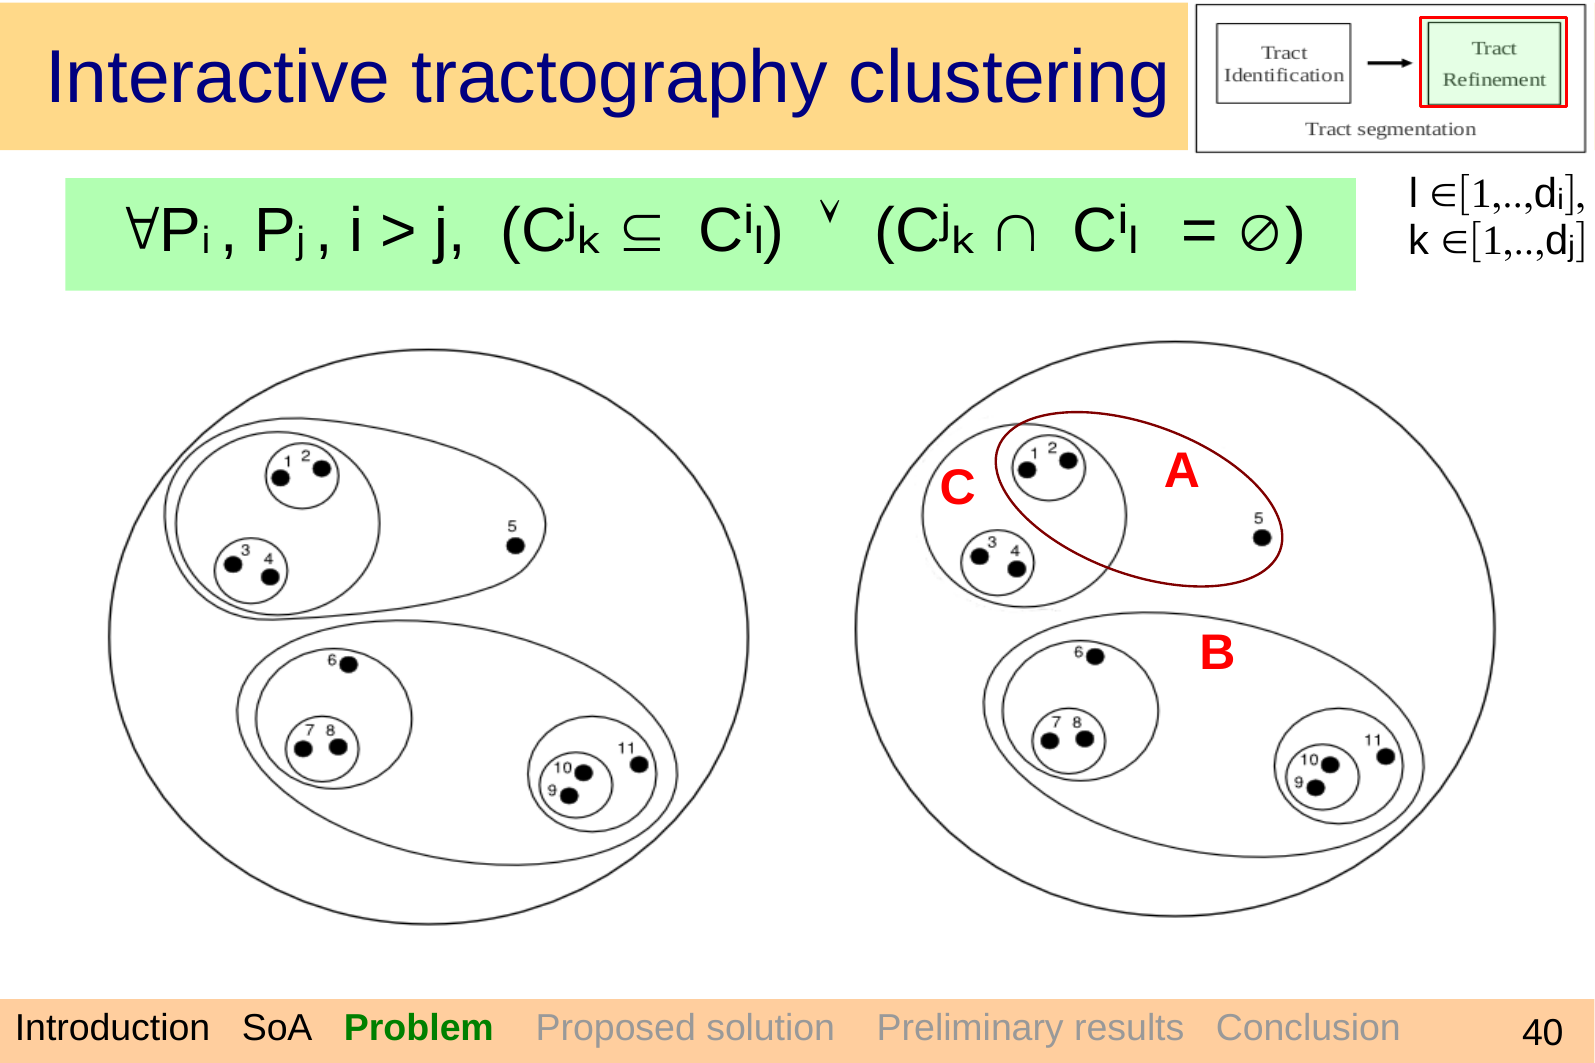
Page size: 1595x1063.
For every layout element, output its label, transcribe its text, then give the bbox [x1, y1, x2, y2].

picture [836, 331, 1512, 932]
list C [845, 459, 999, 516]
picture [1188, 0, 1595, 161]
title Interactive tractography clustering [0, 2, 1188, 151]
list B [1104, 624, 1259, 681]
list "Pi , Pj , i > j, (Cjk Í Cil) Ú (Cjk Ç Cil = Æ) [65, 178, 1169, 291]
list A [1069, 441, 1224, 498]
list l Î[1,..,di], k Î[1,..,dj] [1169, 170, 1595, 292]
list [1420, 17, 1567, 107]
picture [91, 339, 767, 940]
text_box Introduction SoA Problem Proposed solution Preliminary results Conclusion [0, 999, 1595, 1063]
text_box <number> [1377, 1003, 1579, 1063]
